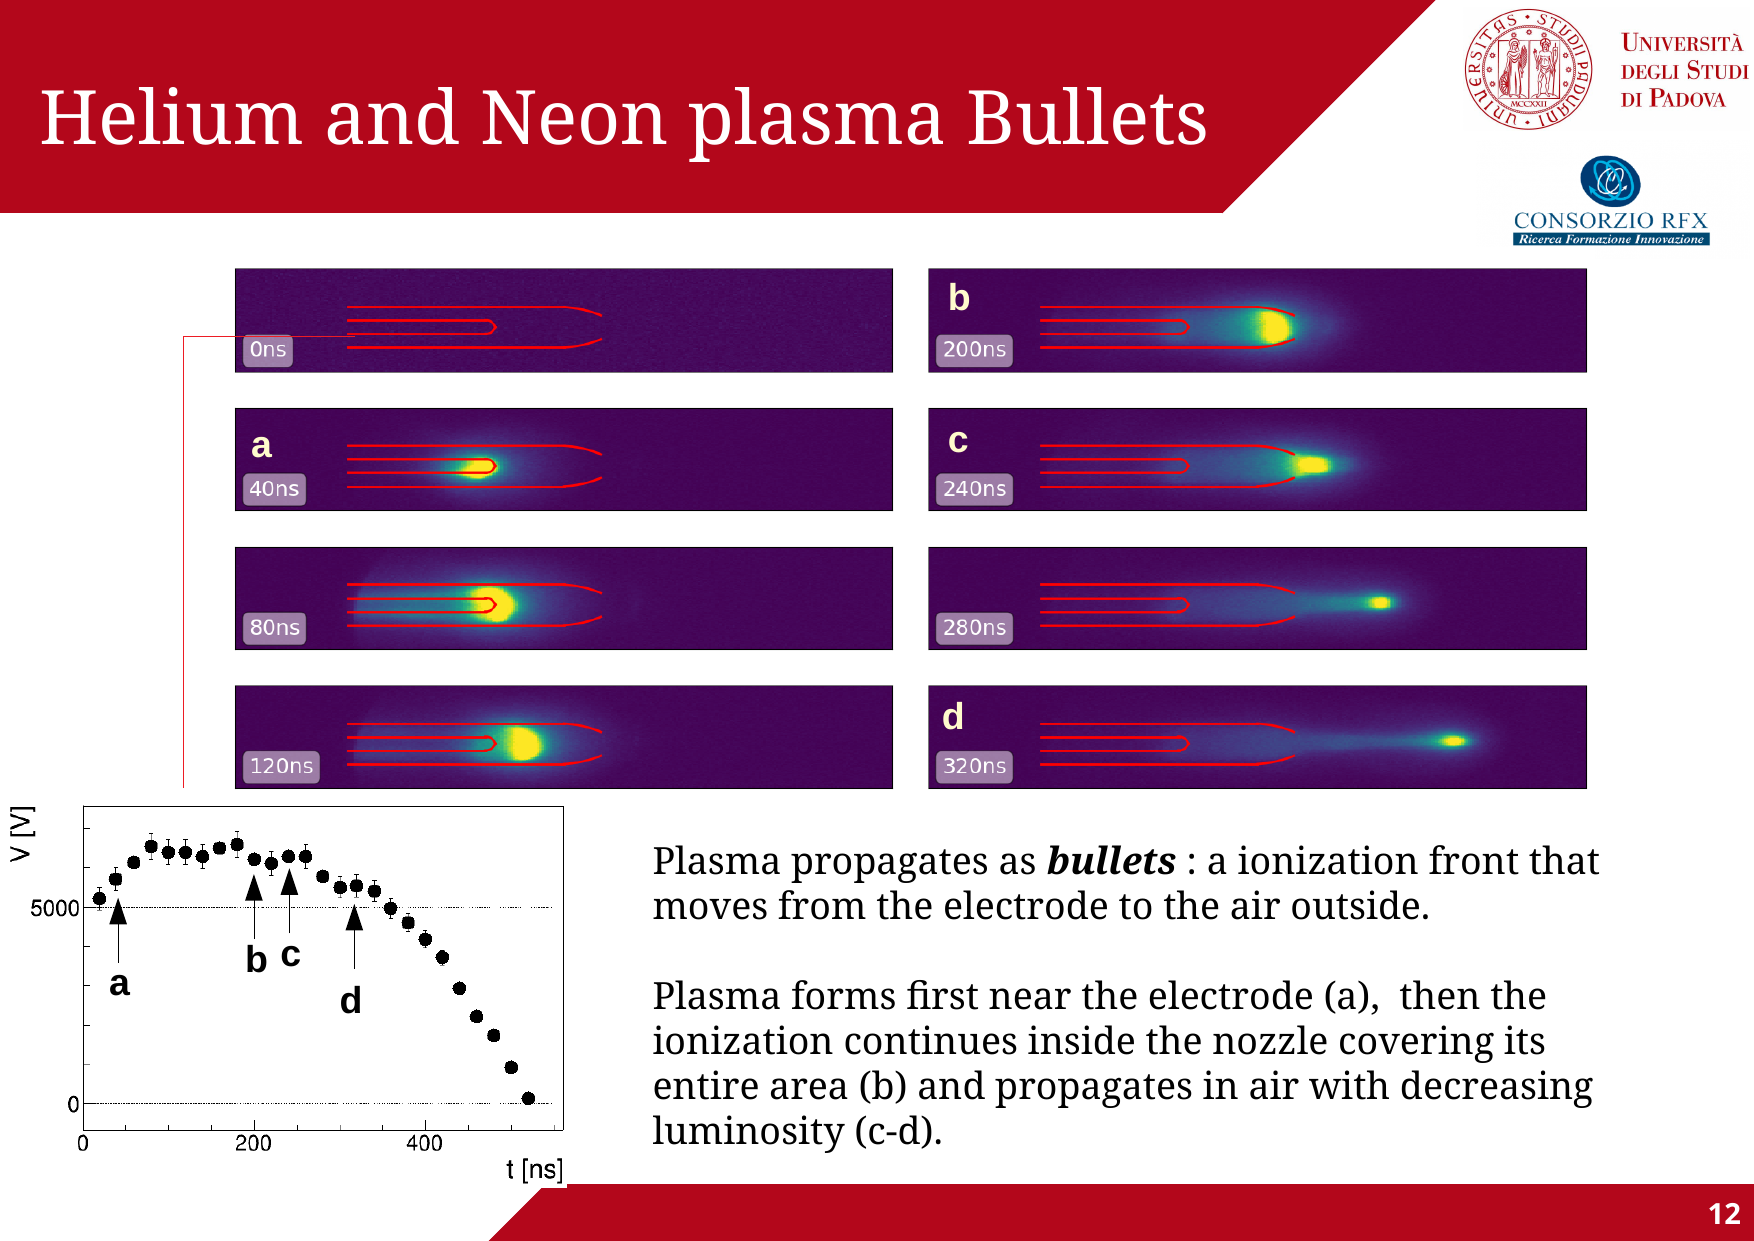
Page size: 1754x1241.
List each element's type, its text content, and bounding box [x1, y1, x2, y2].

text_box c [265, 921, 313, 982]
text_box Plasma propagates as bullets : a ionization front that moves from the electrode to the air outside. Plasma forms first near the electrode (a), then the ionization continues inside the nozzle covering its entire area (b) and propagates in air with decreasing luminosity (c-d). [637, 829, 1630, 1160]
text_box d [324, 968, 373, 1029]
text_box a [236, 412, 284, 473]
title Helium and Neon plasma Bullets [10, 0, 1241, 244]
picture [1463, 7, 1750, 131]
text_box b [933, 265, 981, 326]
text_box a [94, 950, 142, 1010]
text_box b [230, 927, 278, 988]
text_box c [933, 407, 981, 468]
text_box d [927, 685, 975, 746]
picture [5, 140, 1750, 1188]
